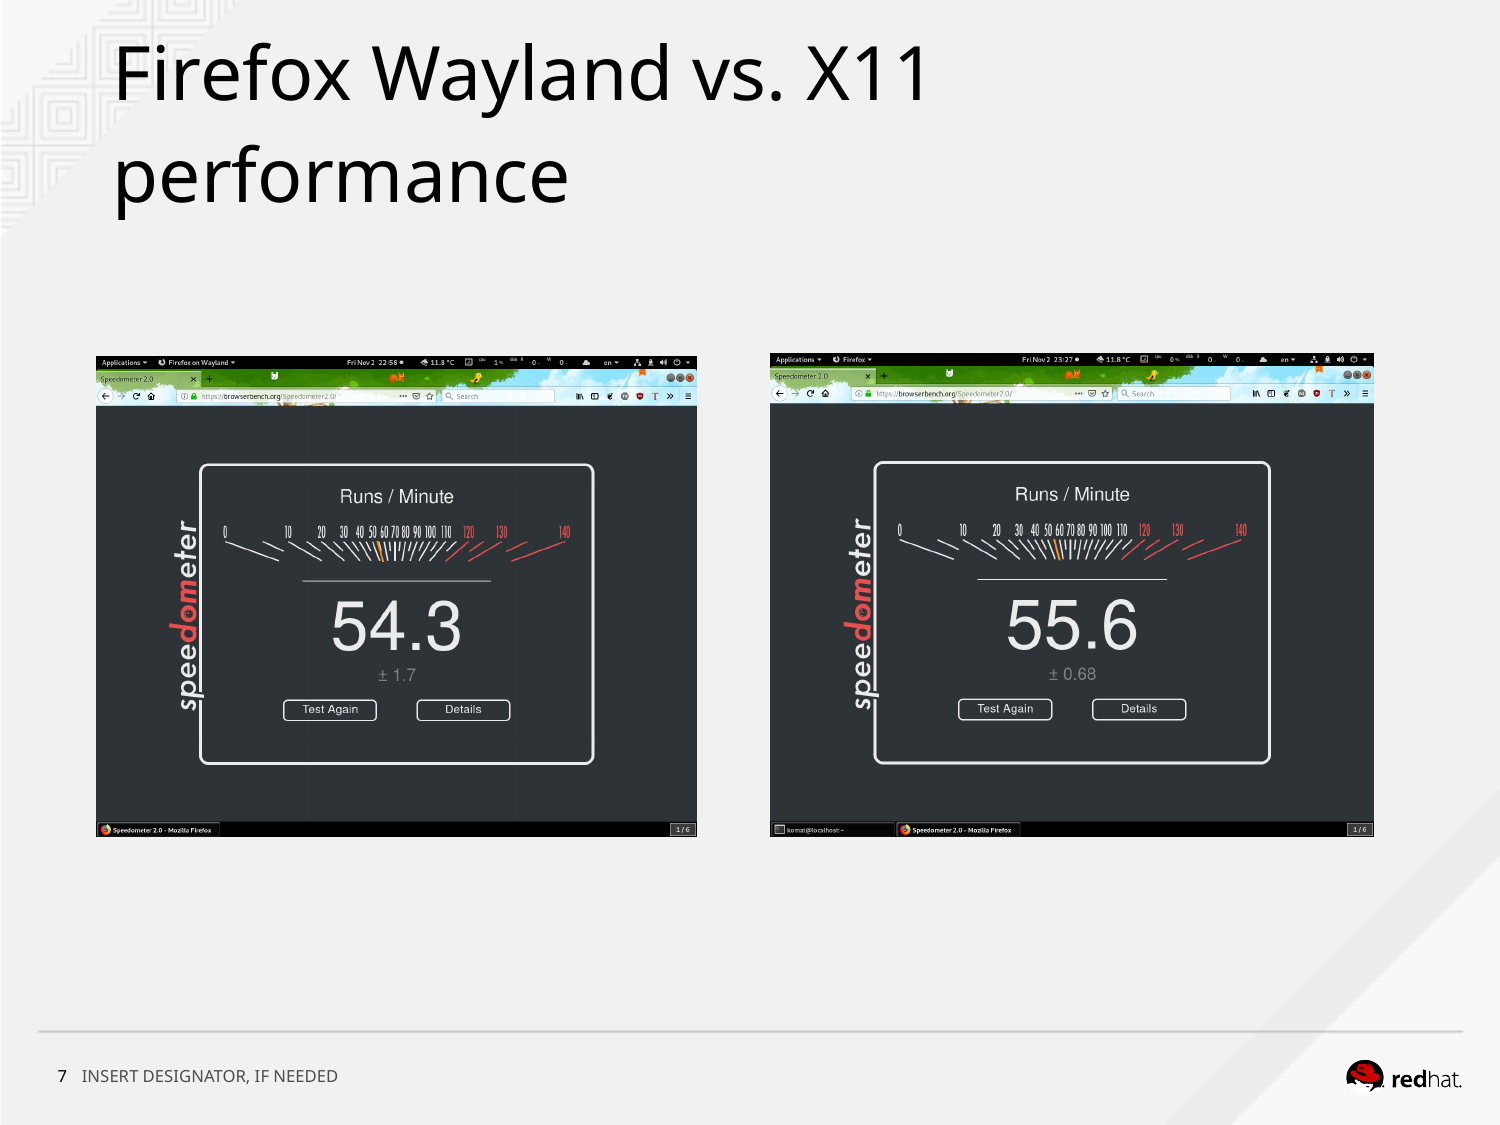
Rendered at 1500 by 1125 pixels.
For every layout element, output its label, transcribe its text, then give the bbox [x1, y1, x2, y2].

picture [0, 0, 1500, 1125]
title Firefox Wayland vs. X11 performance [112, 0, 1388, 225]
